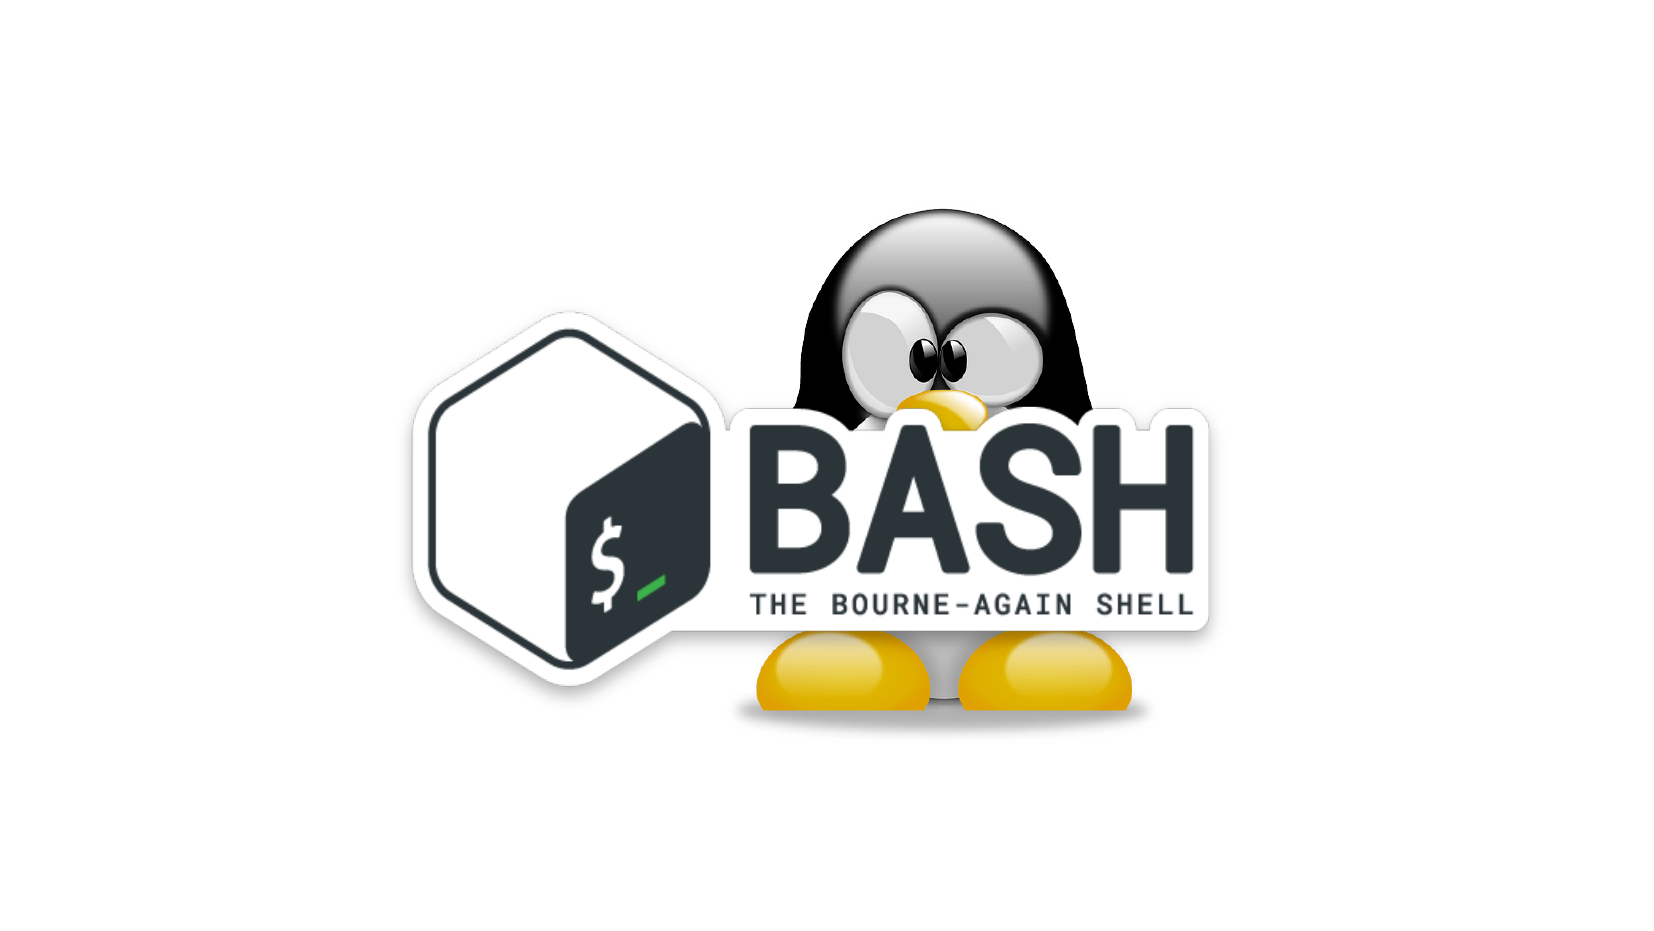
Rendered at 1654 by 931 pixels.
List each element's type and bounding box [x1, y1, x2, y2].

picture [295, 202, 1326, 773]
